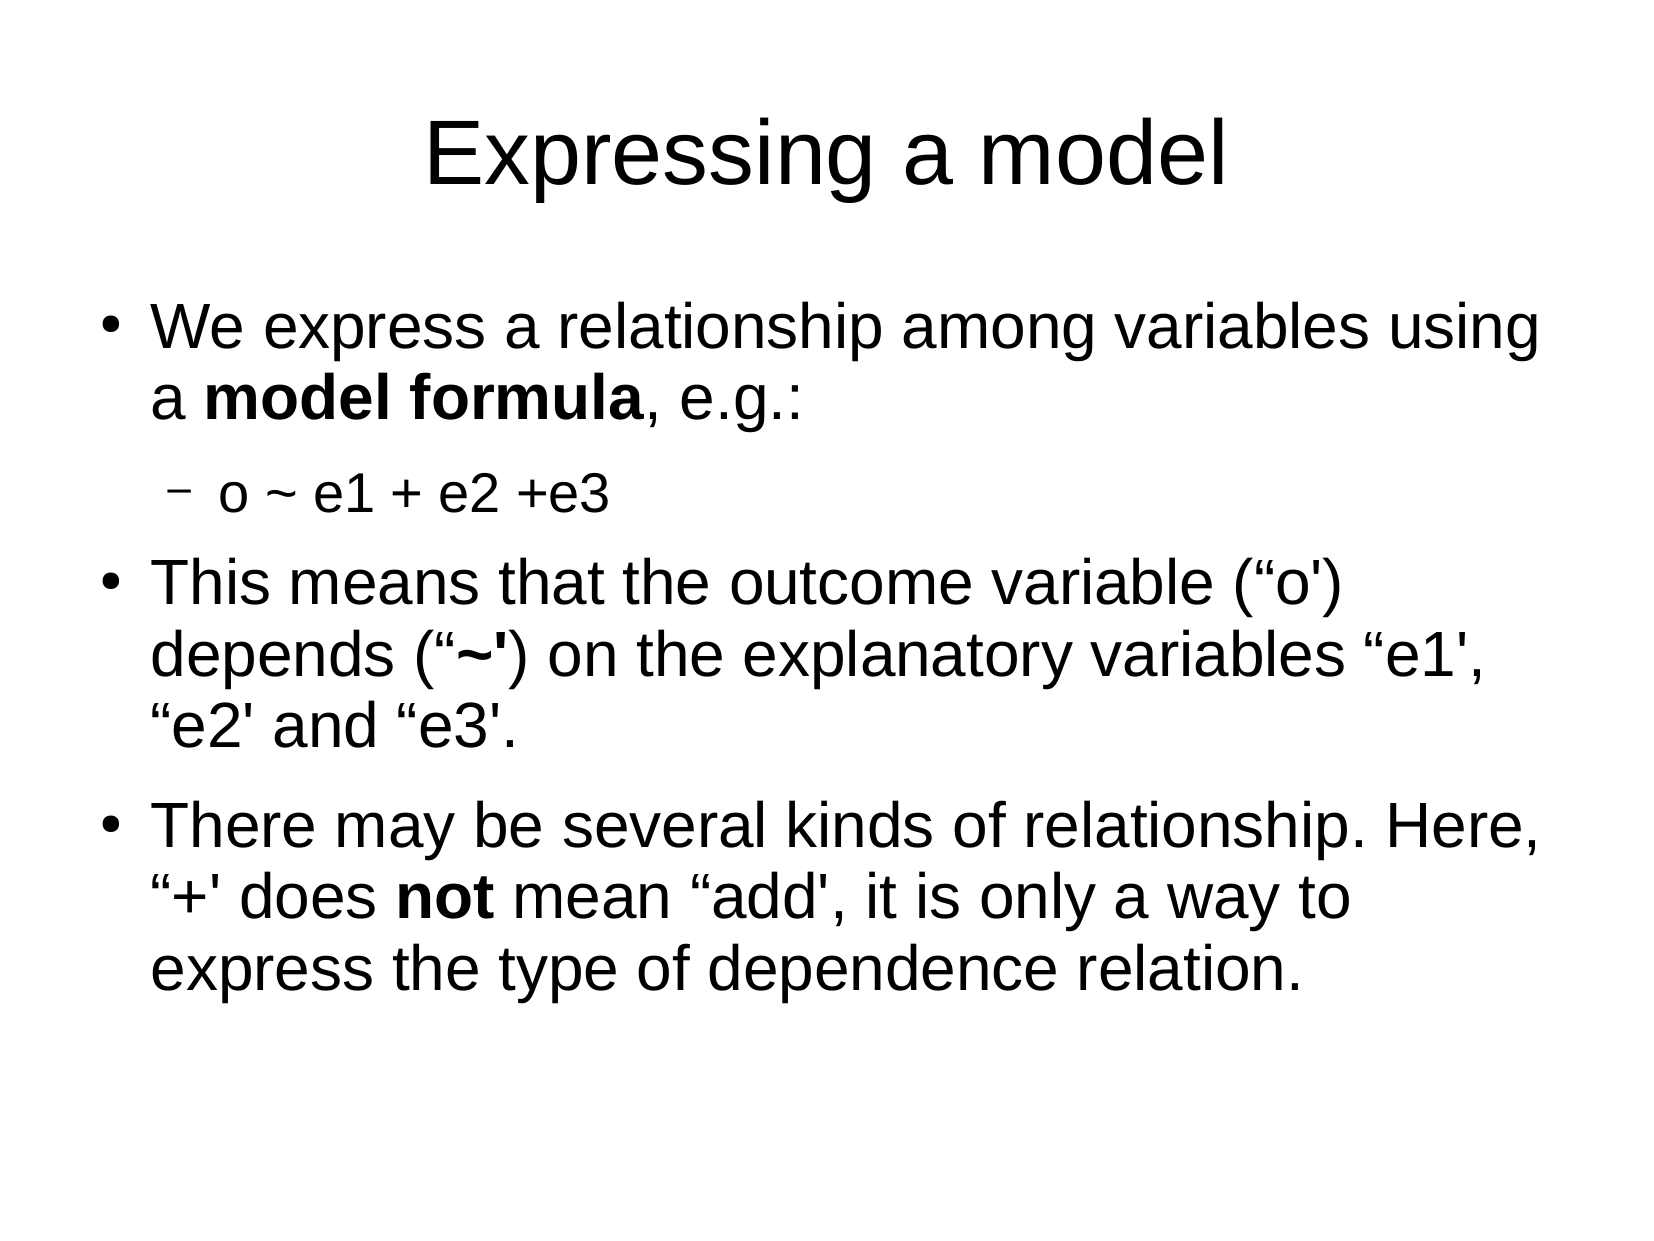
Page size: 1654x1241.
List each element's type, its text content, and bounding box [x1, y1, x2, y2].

title Expressing a model [82, 49, 1571, 257]
list We express a relationship among variables using a model formula, e.g.: o ~ e1 + e2 +e3 This means that the outcome variable (“o') depends (“~') on the explanatory variables “e1', “e2' and “e3'. There may be several kinds of relationship. Here, “+' does not mean “add', it is only a way to express the type of dependence relation. [82, 290, 1571, 1010]
